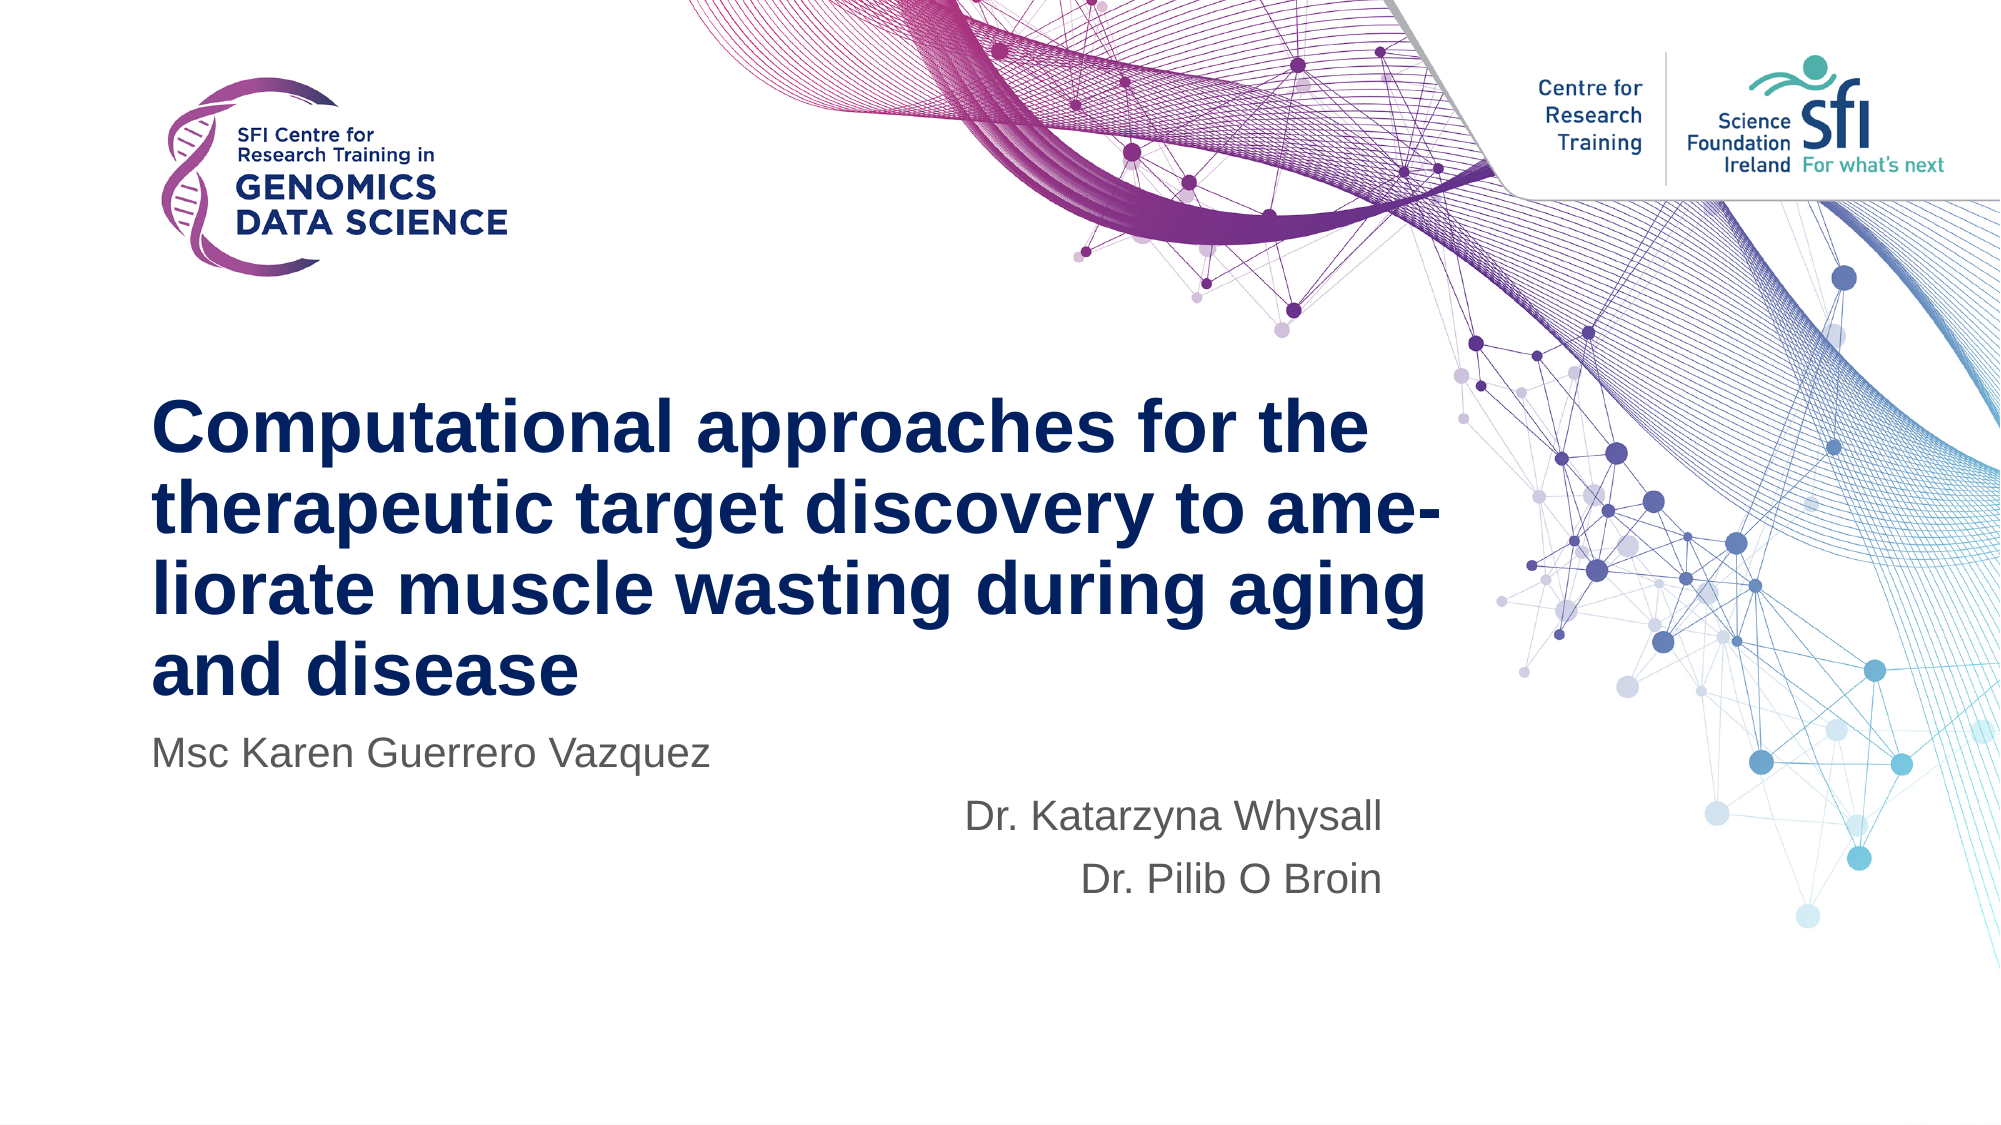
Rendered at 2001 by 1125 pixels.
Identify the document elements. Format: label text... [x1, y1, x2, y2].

list Msc Karen Guerrero Vazquez Dr. Katarzyna Whysall Dr. Pilib O Broin [136, 723, 1398, 913]
picture [0, 0, 2000, 1125]
title Computational approaches for the therapeutic target discovery to ame-liorate muscle wasting during aging and disease [136, 380, 1543, 670]
